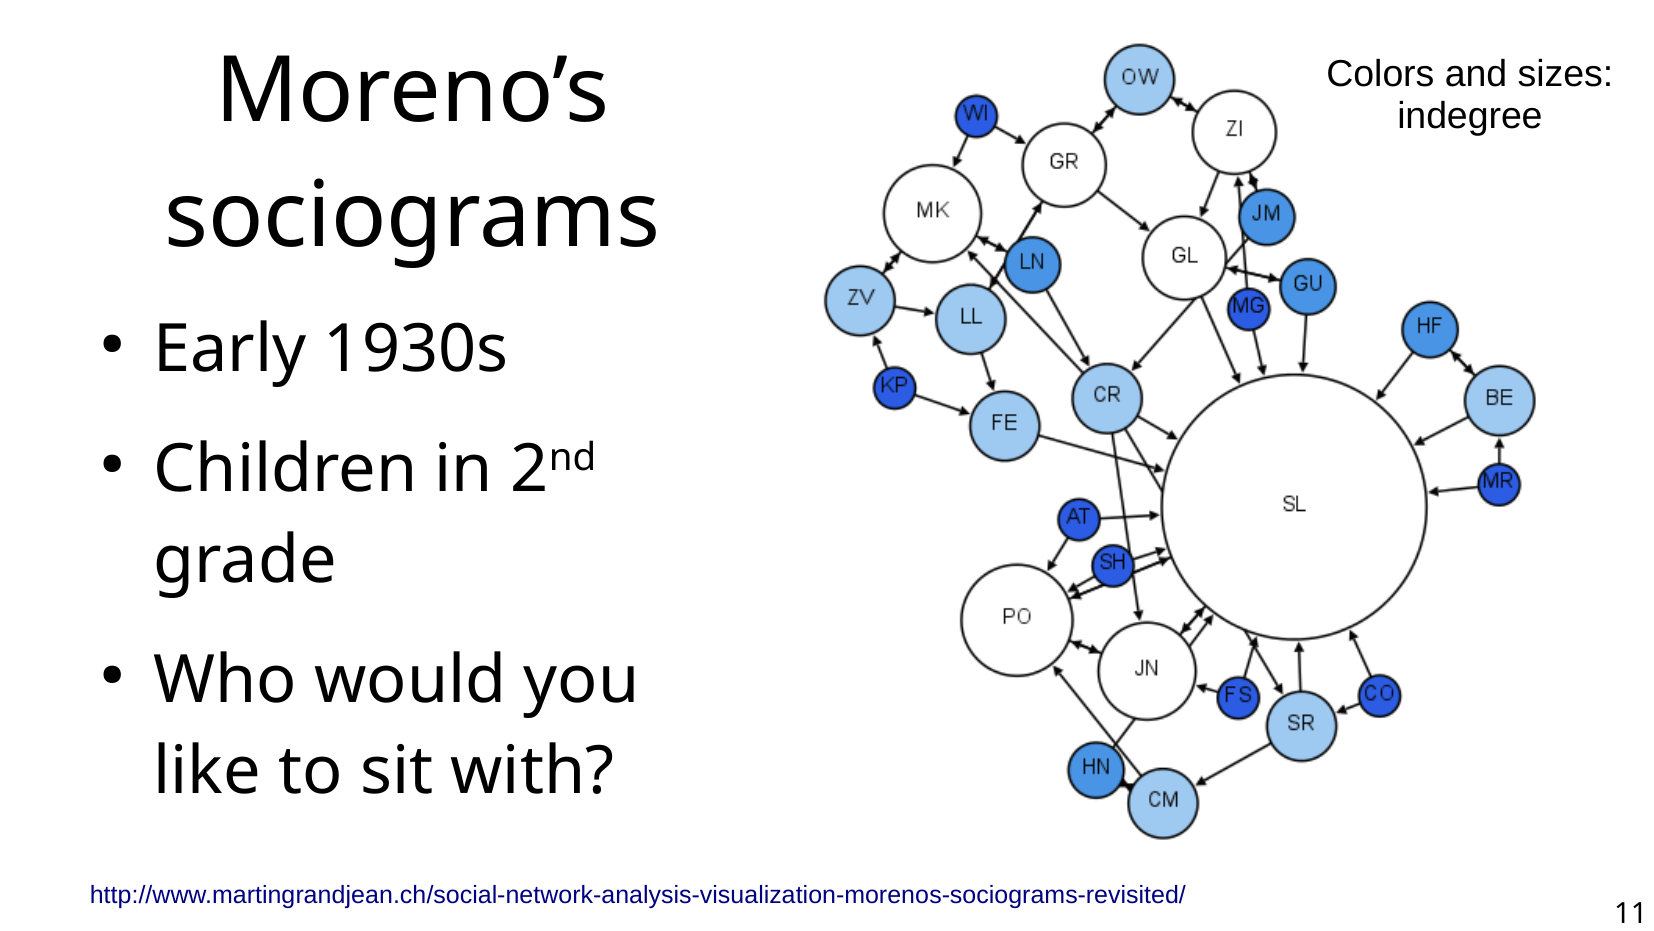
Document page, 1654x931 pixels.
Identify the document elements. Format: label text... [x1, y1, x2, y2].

title Moreno’s sociograms [41, 37, 768, 261]
list Early 1930s Children in 2nd grade Who would you like to sit with? [82, 300, 751, 841]
picture [768, 33, 1543, 854]
text_box http://www.martingrandjean.ch/social-network-analysis-visualization-morenos-sociograms-revisited/ [75, 873, 1381, 924]
text_box Colors and sizes: indegree [1305, 45, 1636, 237]
